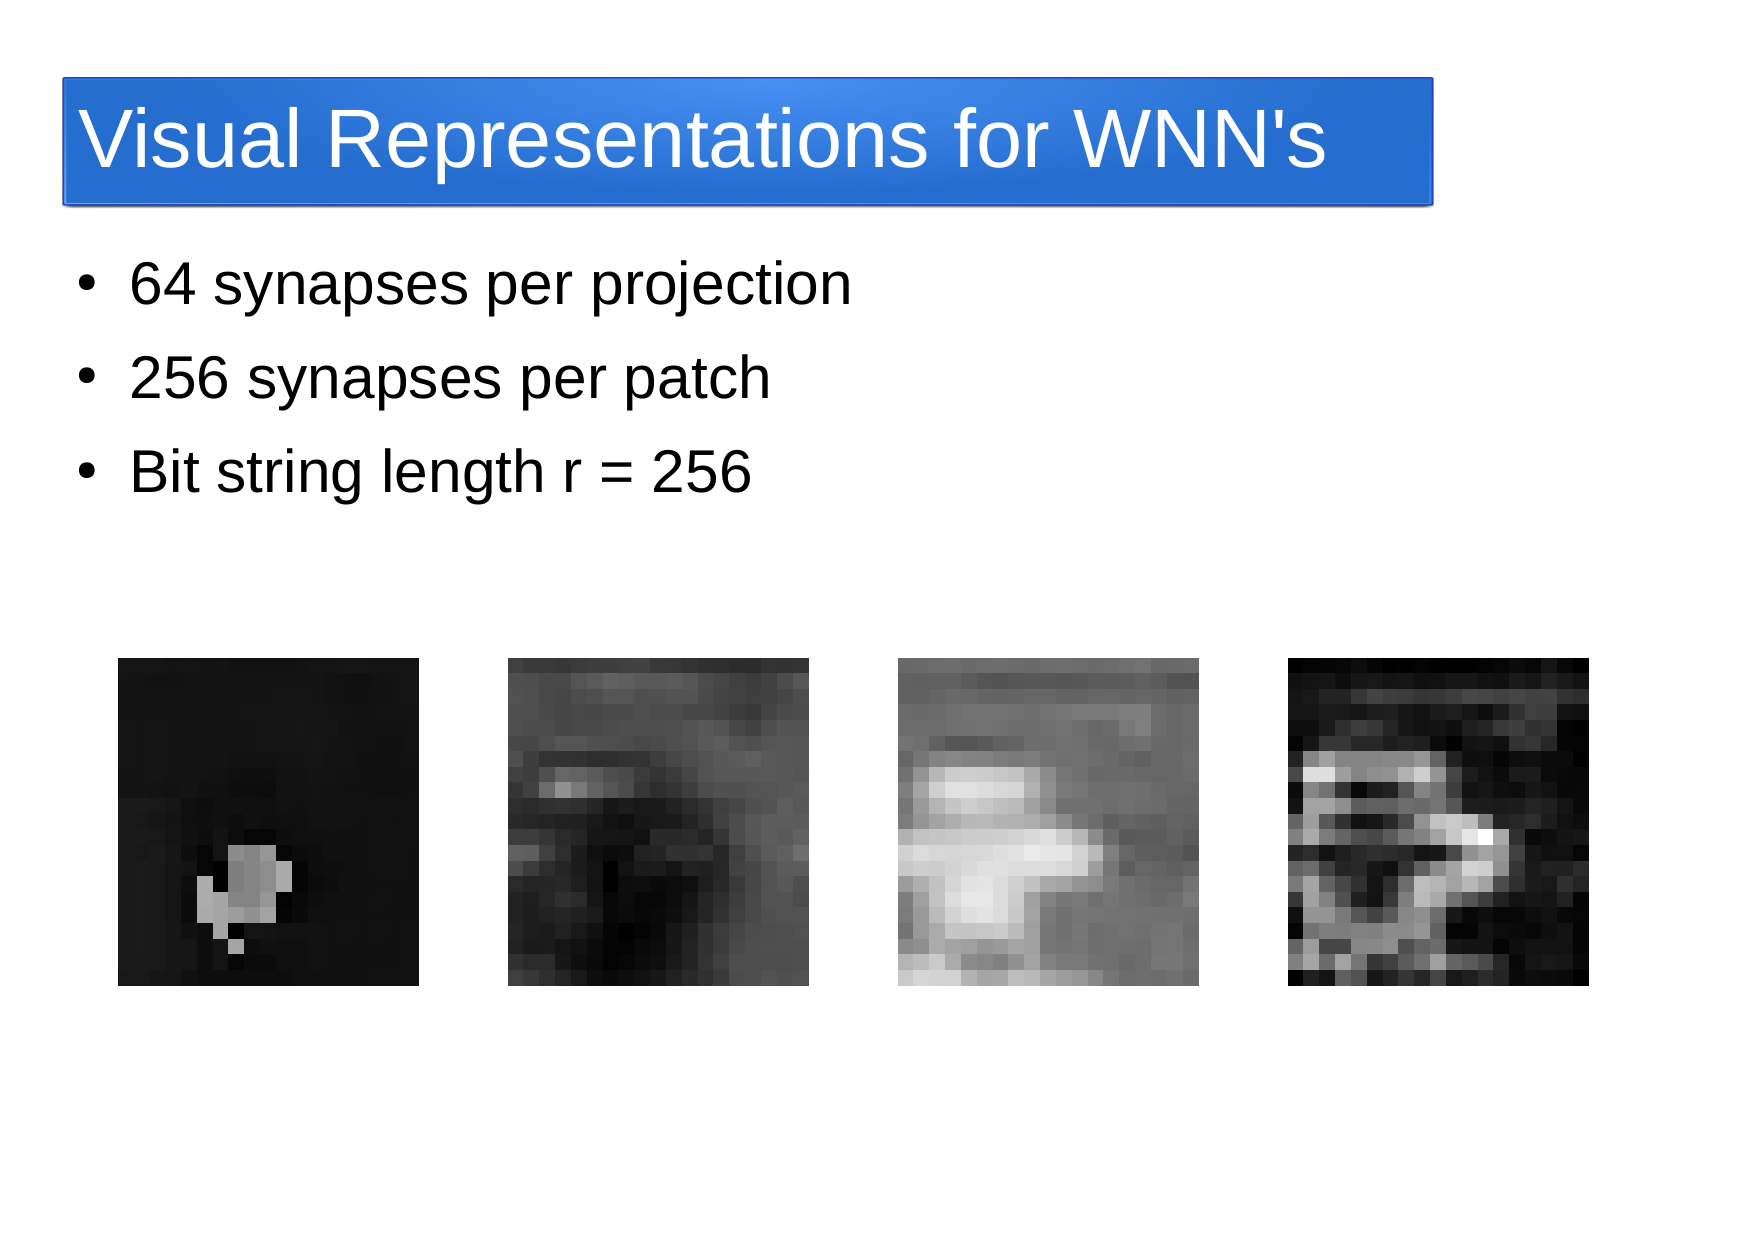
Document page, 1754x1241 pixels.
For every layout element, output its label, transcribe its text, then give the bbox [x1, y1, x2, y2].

title Visual Representations for WNN's [78, 80, 1429, 198]
picture [1288, 658, 1589, 986]
picture [898, 658, 1199, 986]
picture [58, 77, 1439, 209]
picture [508, 658, 809, 986]
picture [118, 658, 419, 986]
list 64 synapses per projection 256 synapses per patch Bit string length r = 256 [58, 249, 1696, 508]
